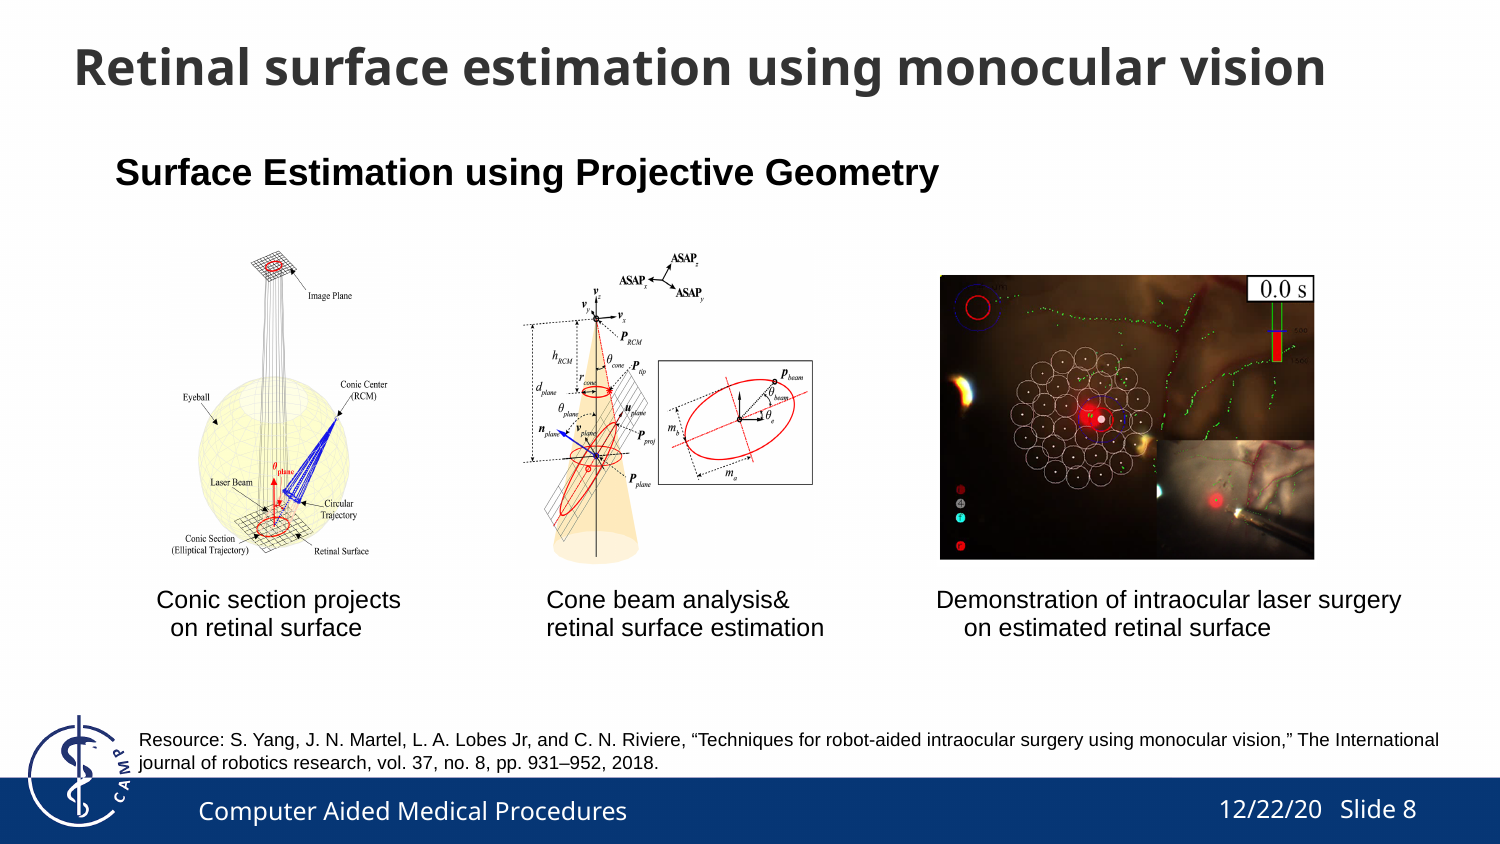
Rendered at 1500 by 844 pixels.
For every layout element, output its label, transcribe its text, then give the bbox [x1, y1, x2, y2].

footer Computer Aided Medical Procedures [183, 778, 800, 844]
slide_number Slide <编号> [1325, 778, 1500, 844]
text_box Cone beam analysis& retinal surface estimation [531, 578, 921, 678]
slide_number 12/22/20 [800, 778, 1325, 844]
text_box Conic section projects on retinal surface [141, 578, 485, 650]
picture [0, 0, 1500, 844]
text_box Resource: S. Yang, J. N. Martel, L. A. Lobes Jr, and C. N. Riviere, “Techniques for robot-aided intraocular surgery using monocular vision,” The International journal of robotics research, vol. 37, no. 8, pp. 931–952, 2018. [124, 720, 1477, 768]
text_box Surface Estimation using Projective Geometry [100, 140, 1075, 198]
title Retinal surface estimation using monocular vision [58, 28, 1438, 104]
text_box Demonstration of intraocular laser surgery on estimated retinal surface [921, 578, 1441, 678]
